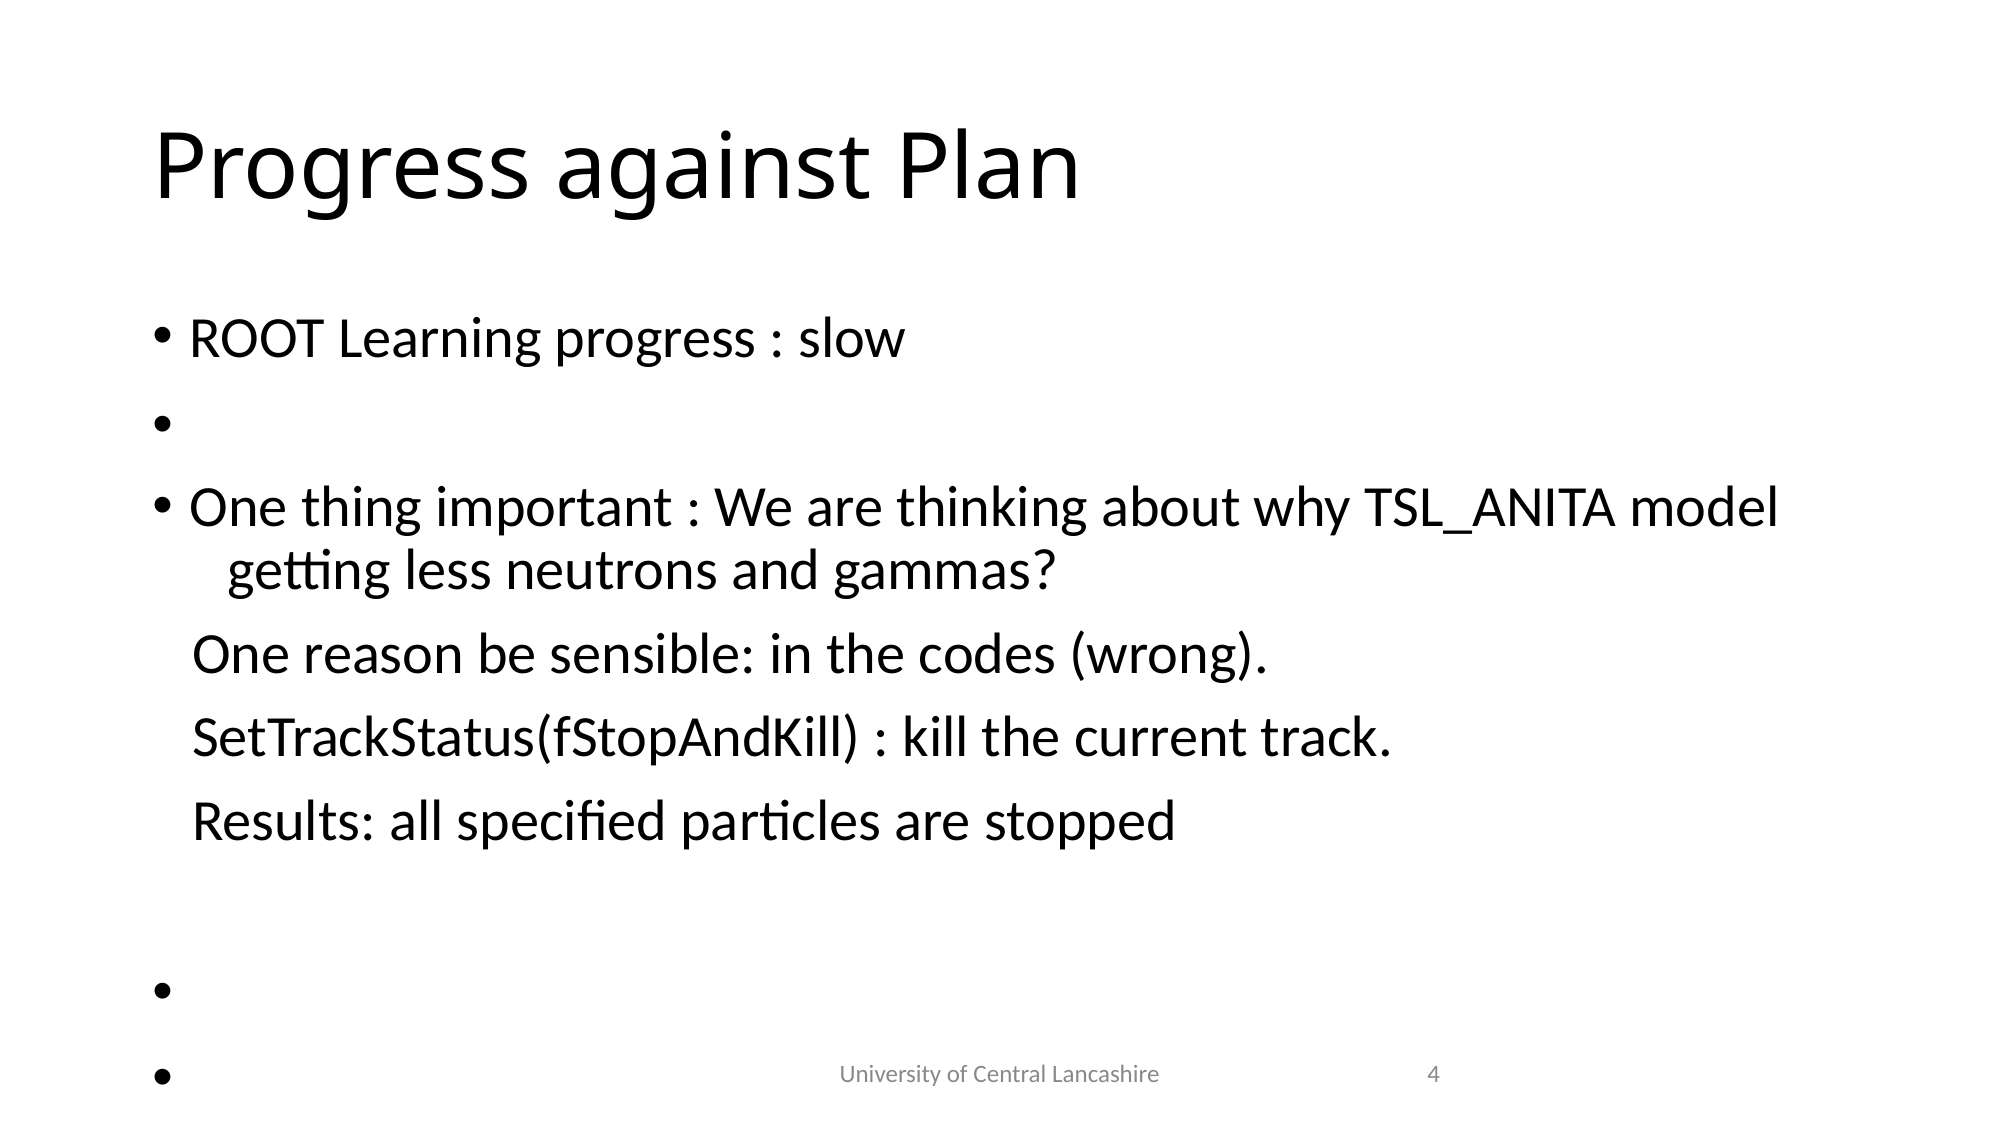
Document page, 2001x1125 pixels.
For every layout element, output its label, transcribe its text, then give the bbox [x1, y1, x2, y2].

text_box University of Central Lancashire [662, 1042, 1338, 1103]
title Progress against Plan [137, 59, 1863, 278]
text_box [1412, 1042, 1863, 1103]
list ROOT Learning progress : slow One thing important : We are thinking about why TSL_ANITA model getting less neutrons and gammas? One reason be sensible: in the codes (wrong). SetTrackStatus(fStopAndKill) : kill the current track. Results: all specified particles are stopped [137, 299, 1863, 1014]
